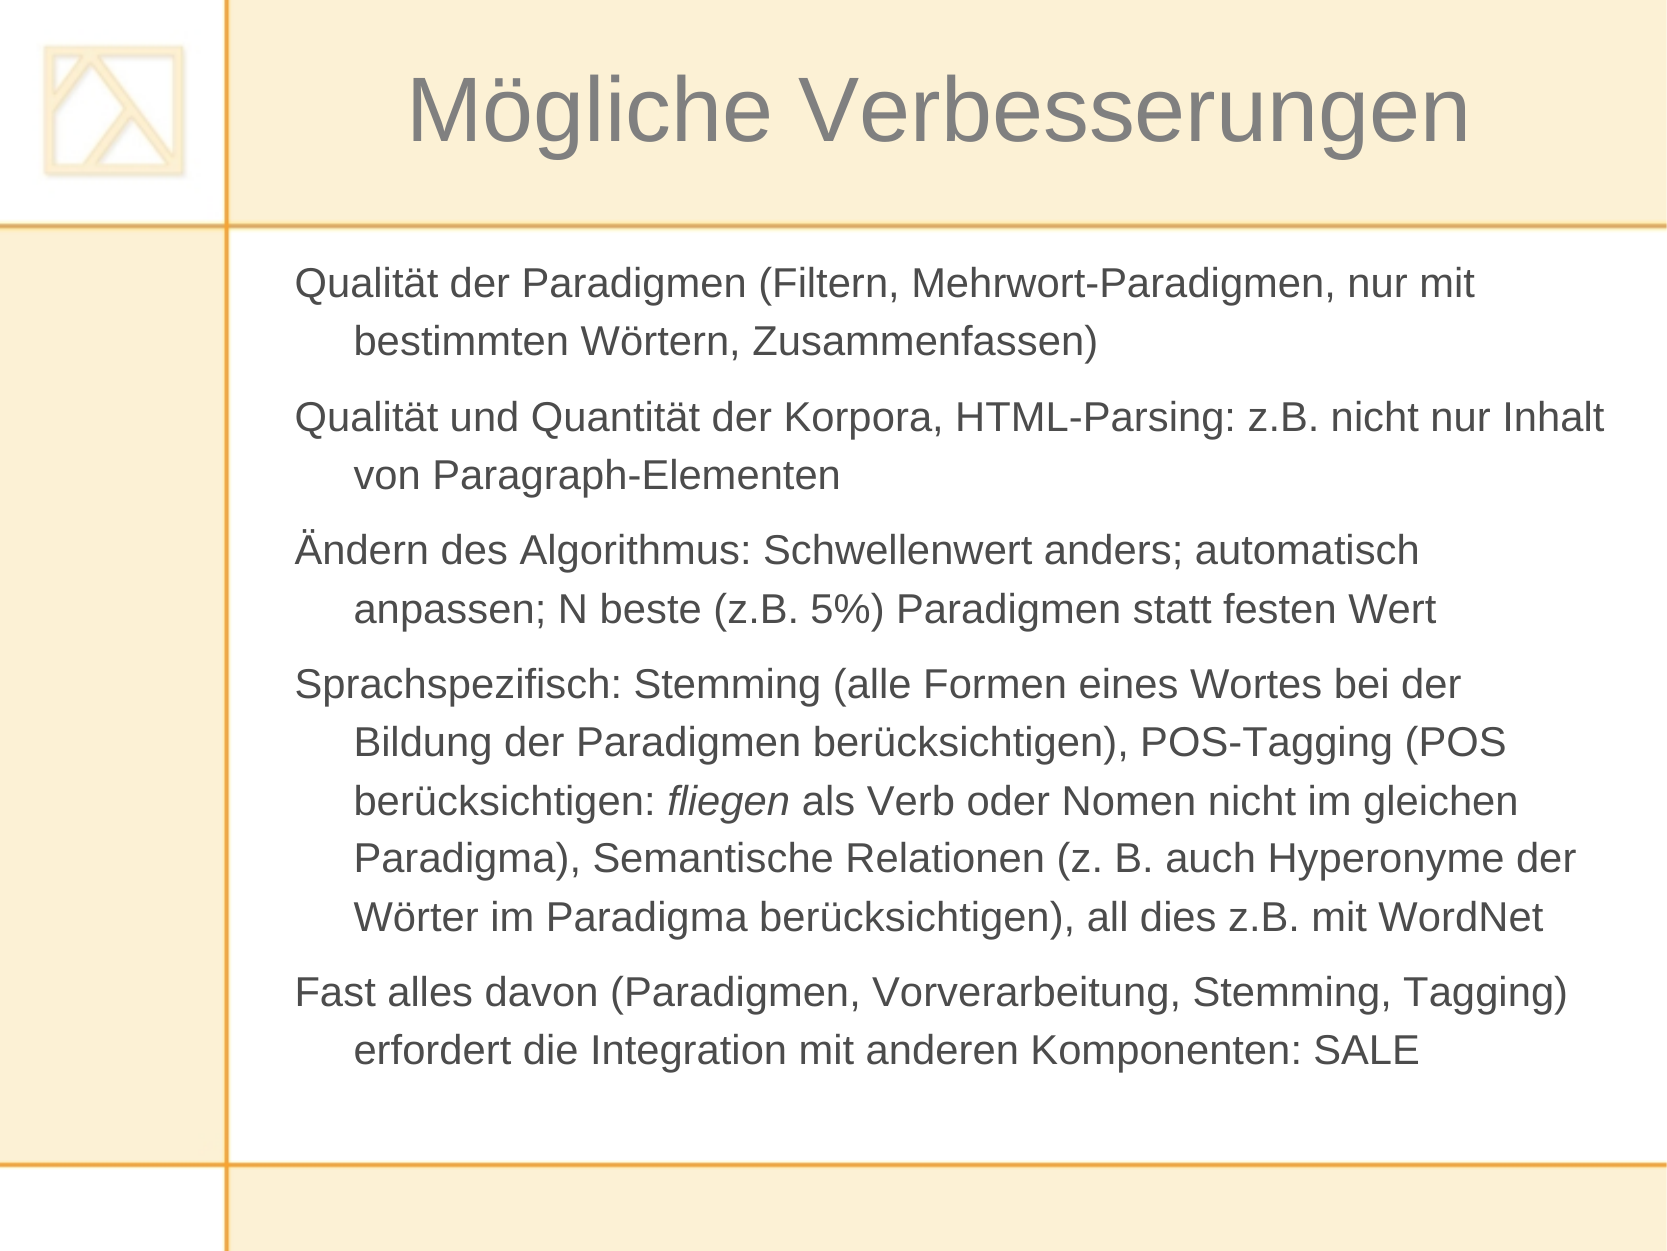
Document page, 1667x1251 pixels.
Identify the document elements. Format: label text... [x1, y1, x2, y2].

title Mögliche Verbesserungen [268, 6, 1611, 216]
list Qualität der Paradigmen (Filtern, Mehrwort-Paradigmen, nur mit bestimmten Wörtern, Zusammenfassen) Qualität und Quantität der Korpora, HTML-Parsing: z.B. nicht nur Inhalt von Paragraph-Elementen Ändern des Algorithmus: Schwellenwert anders; automatisch anpassen; N beste (z.B. 5%) Paradigmen statt festen Wert Sprachspezifisch: Stemming (alle Formen eines Wortes bei der Bildung der Paradigmen berücksichtigen), POS-Tagging (POS berücksichtigen: fliegen als Verb oder Nomen nicht im gleichen Paradigma), Semantische Relationen (z. B. auch Hyperonyme der Wörter im Paradigma berücksichtigen), all dies z.B. mit WordNet Fast alles davon (Paradigmen, Vorverarbeitung, Stemming, Tagging) erfordert die Integration mit anderen Komponenten: SALE [265, 248, 1608, 1068]
picture [0, 0, 1667, 1251]
